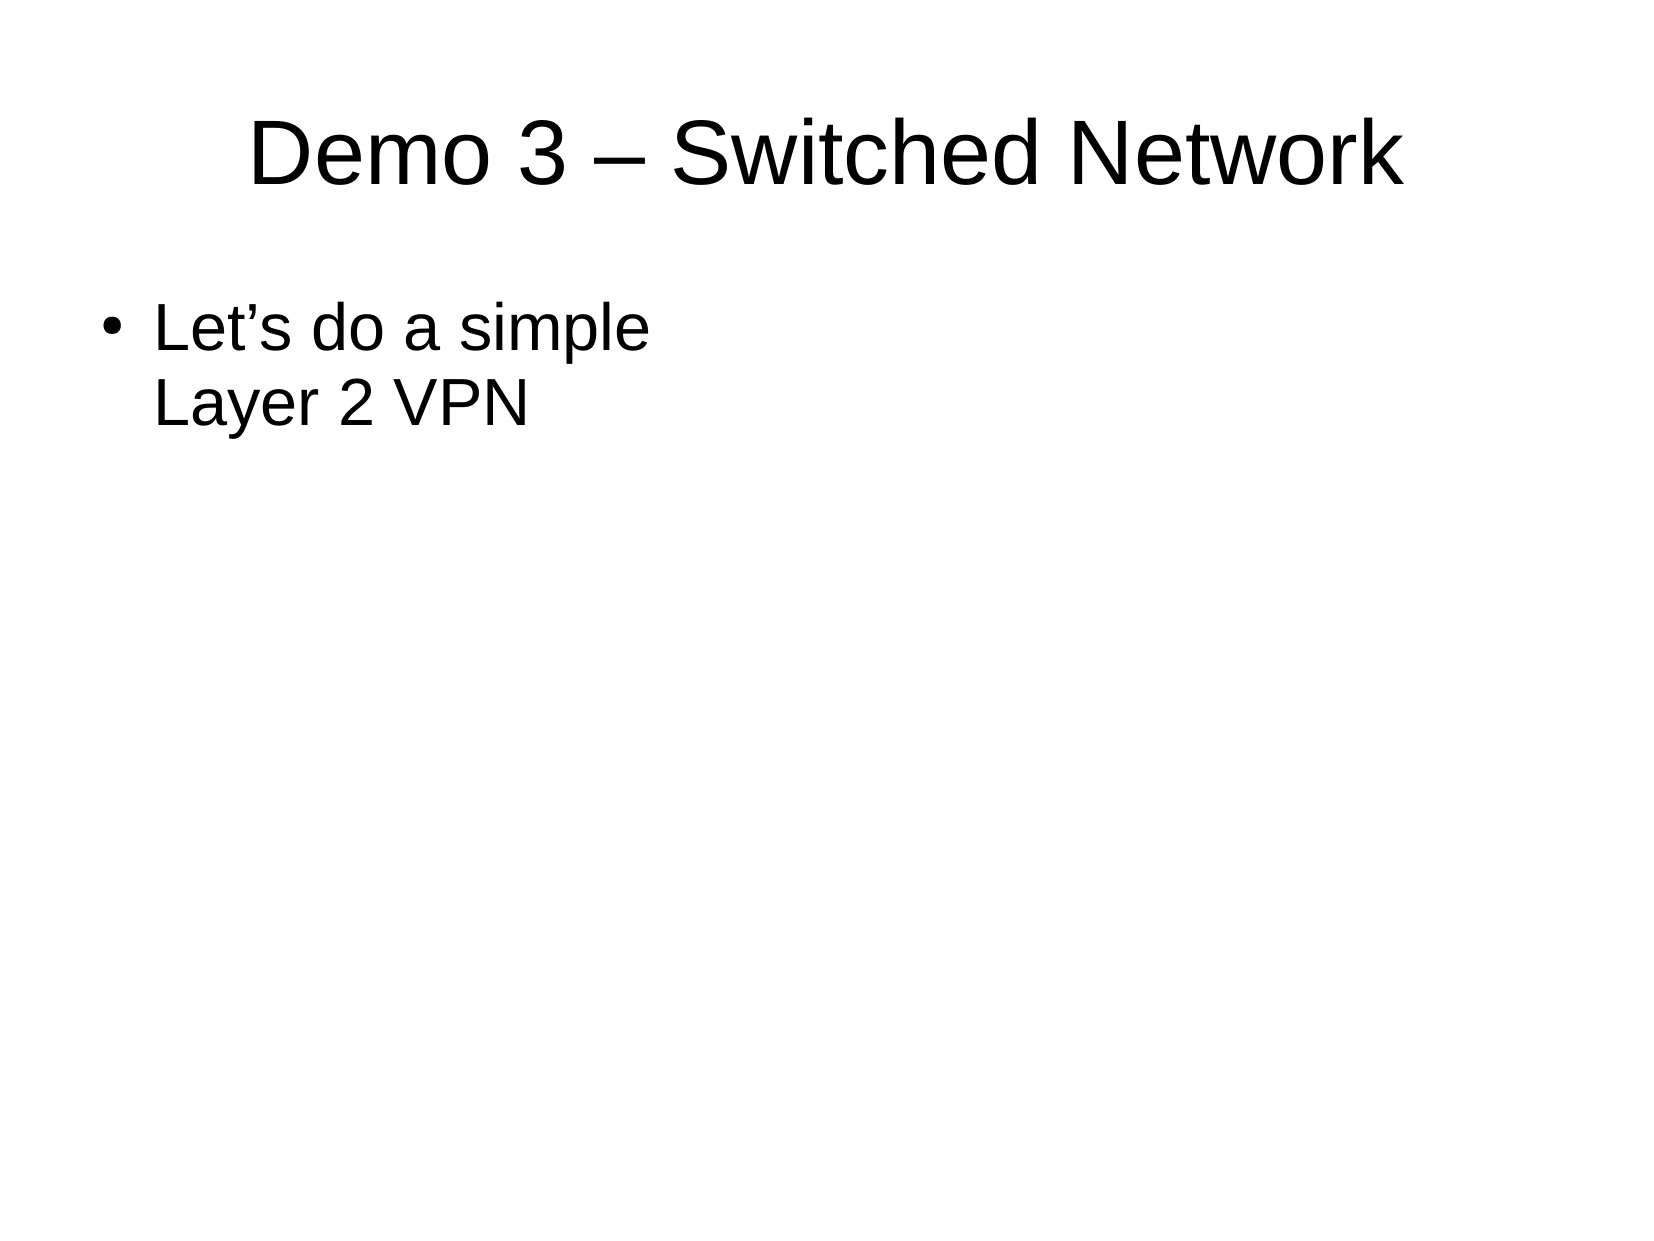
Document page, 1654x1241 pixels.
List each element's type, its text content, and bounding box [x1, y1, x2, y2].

title Demo 3 – Switched Network [82, 49, 1571, 257]
list Let’s do a simple Layer 2 VPN [82, 290, 809, 1010]
